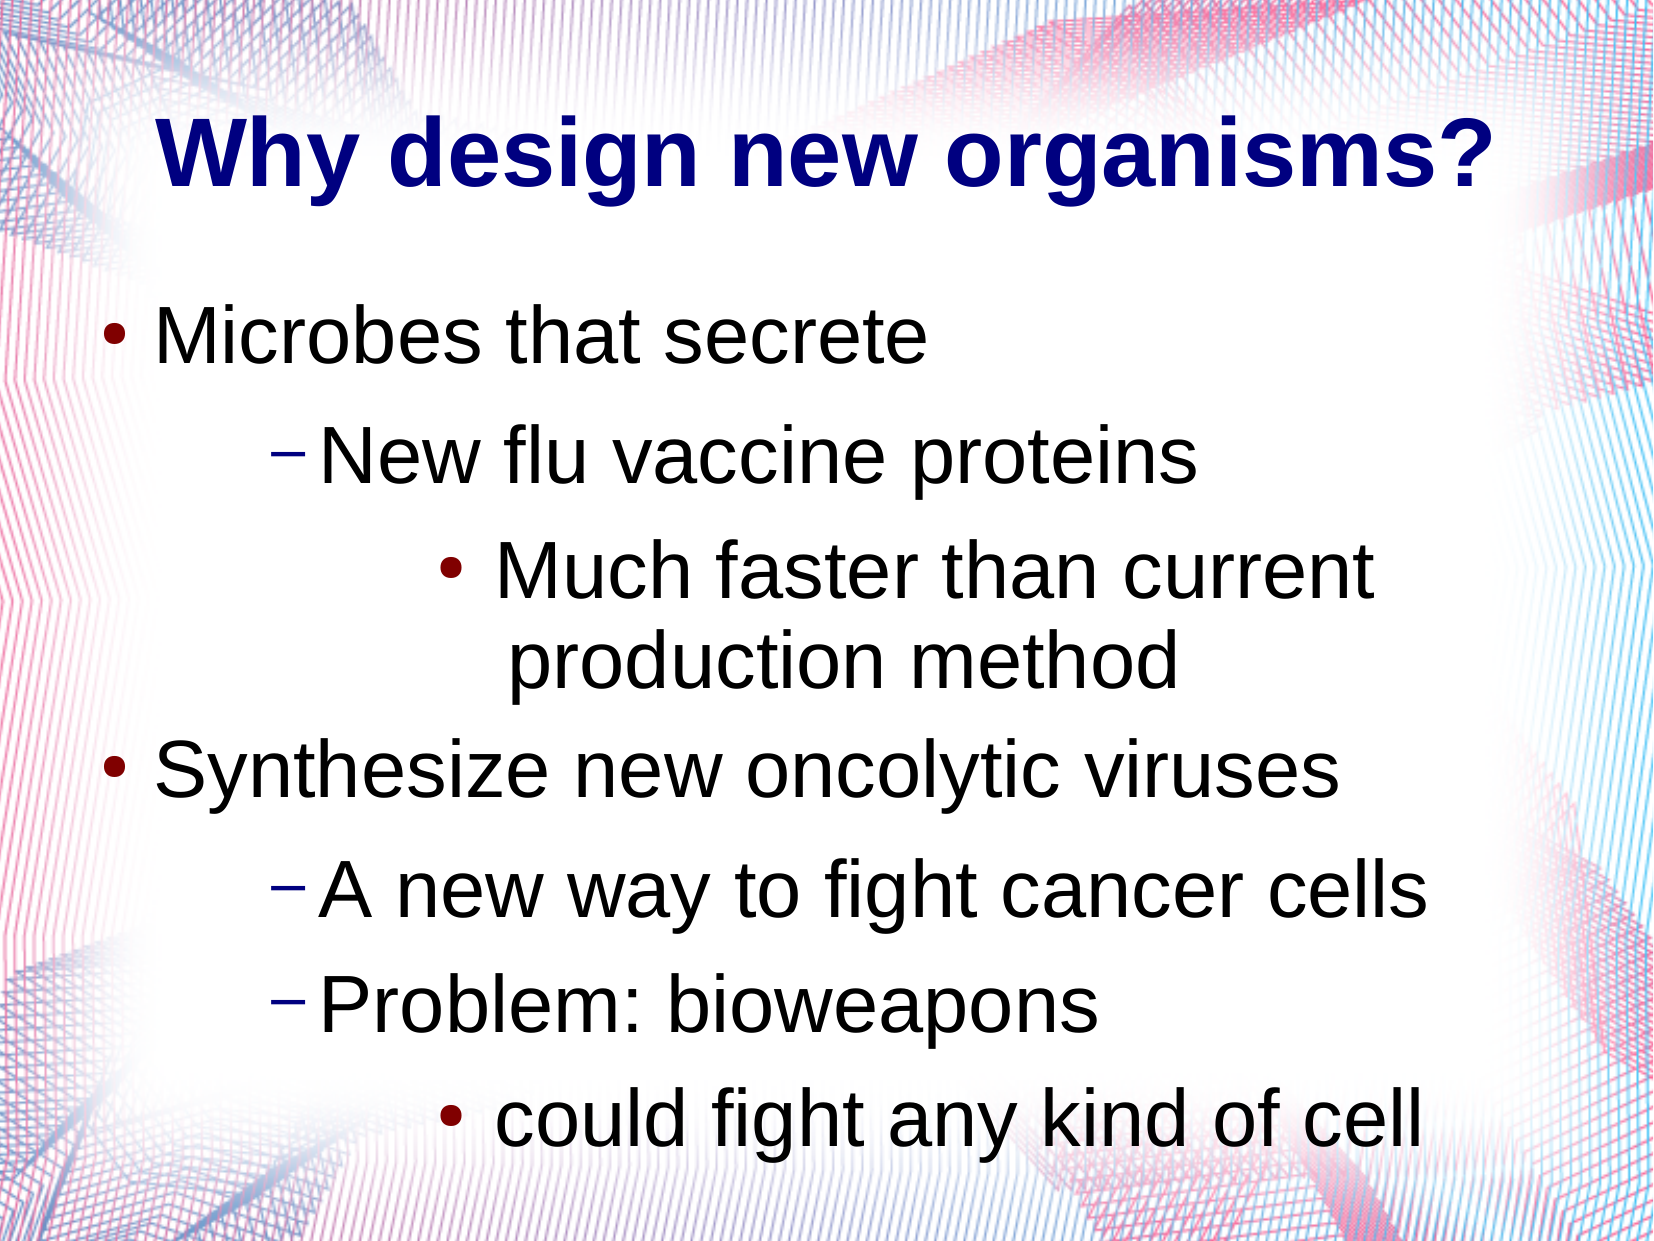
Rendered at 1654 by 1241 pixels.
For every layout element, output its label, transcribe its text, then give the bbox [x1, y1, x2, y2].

title Why design new organisms? [82, 49, 1571, 257]
list Microbes that secrete New flu vaccine proteins Much faster than current production method Synthesize new oncolytic viruses A new way to fight cancer cells Problem: bioweapons could fight any kind of cell [82, 290, 1571, 1182]
picture [0, 0, 1654, 1241]
